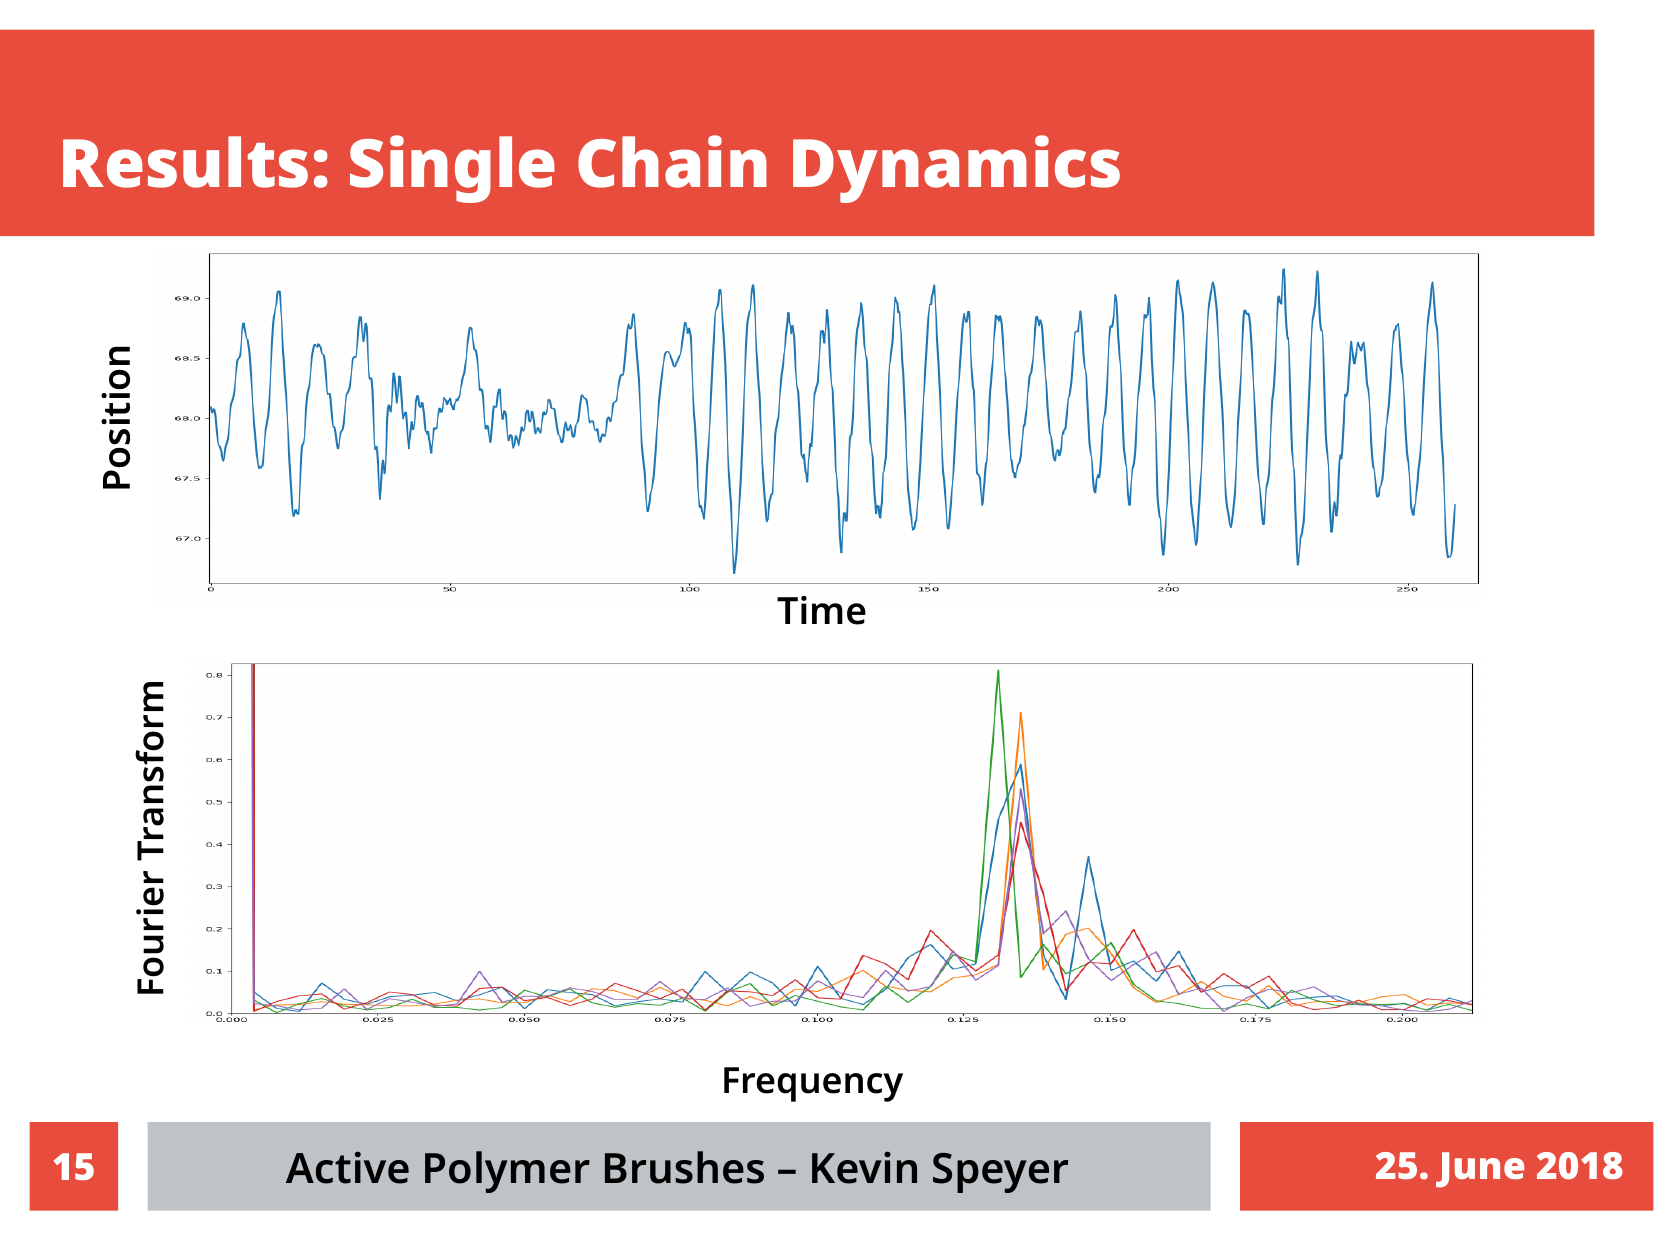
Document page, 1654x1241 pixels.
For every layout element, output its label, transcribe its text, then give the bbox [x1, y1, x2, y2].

picture [186, 652, 1485, 1027]
text_box Position [89, 330, 153, 493]
text_box Fourier Transform [124, 678, 187, 998]
text_box Time [777, 585, 875, 648]
picture [152, 245, 1486, 603]
text_box Active Polymer Brushes – Kevin Speyer [149, 1138, 1206, 1198]
title Results: Single Chain Dynamics [59, 59, 1595, 207]
text_box Frequency [721, 1054, 905, 1117]
